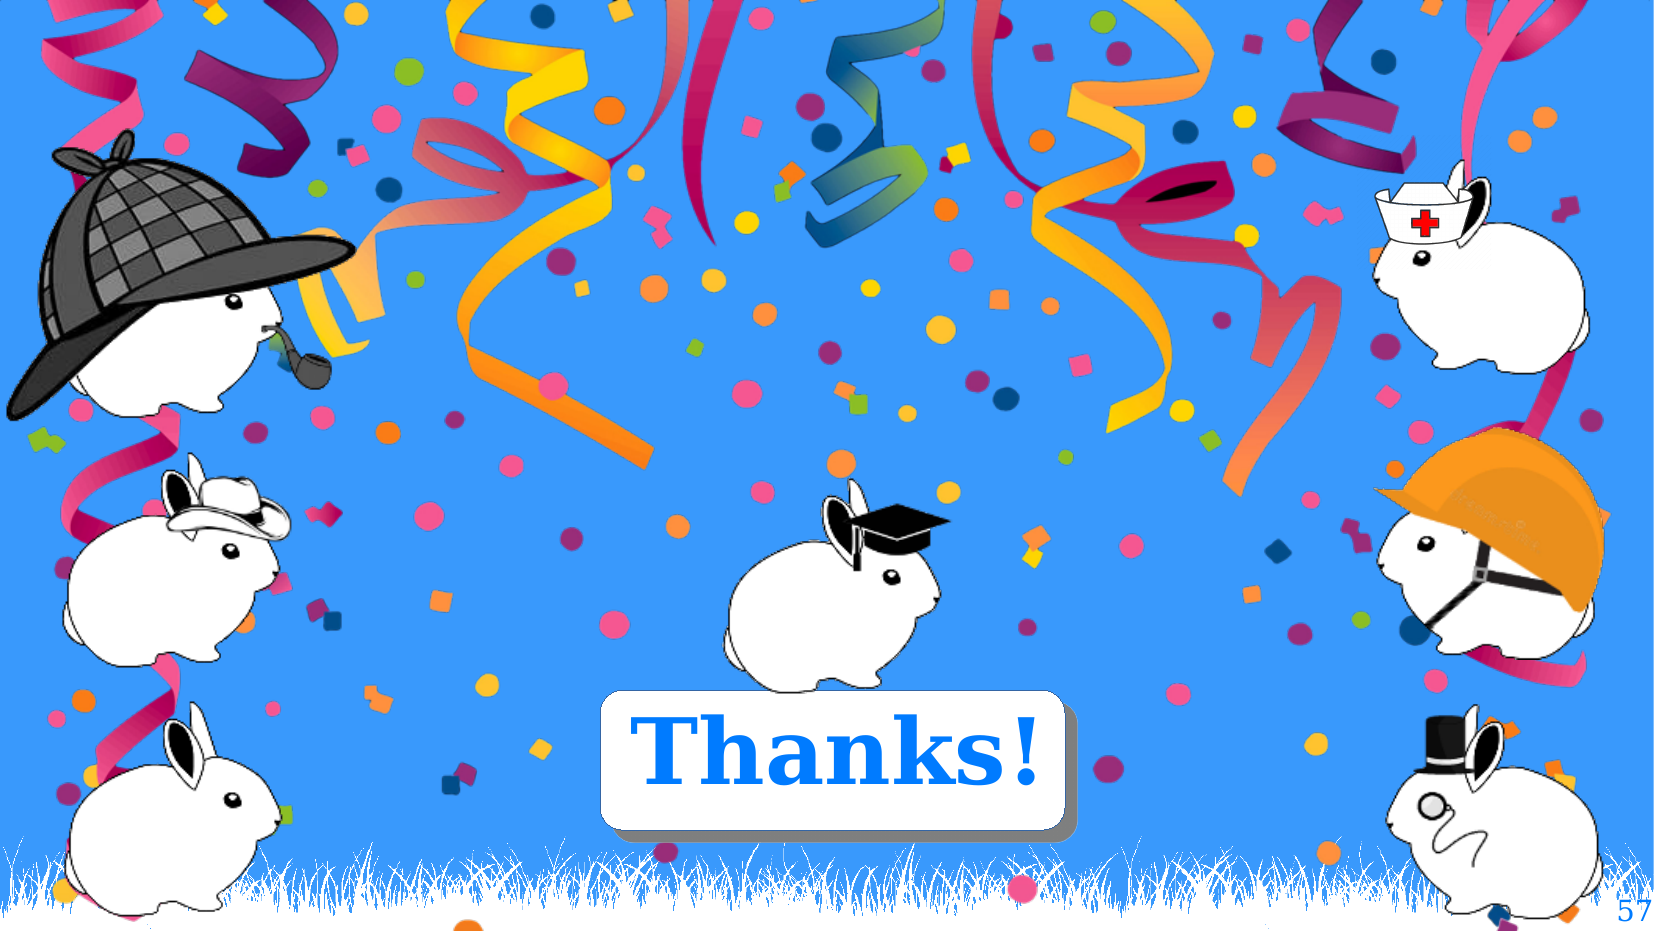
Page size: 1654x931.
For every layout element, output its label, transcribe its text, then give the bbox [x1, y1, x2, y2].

picture [0, 0, 1654, 931]
title Thanks! [94, 674, 1583, 831]
